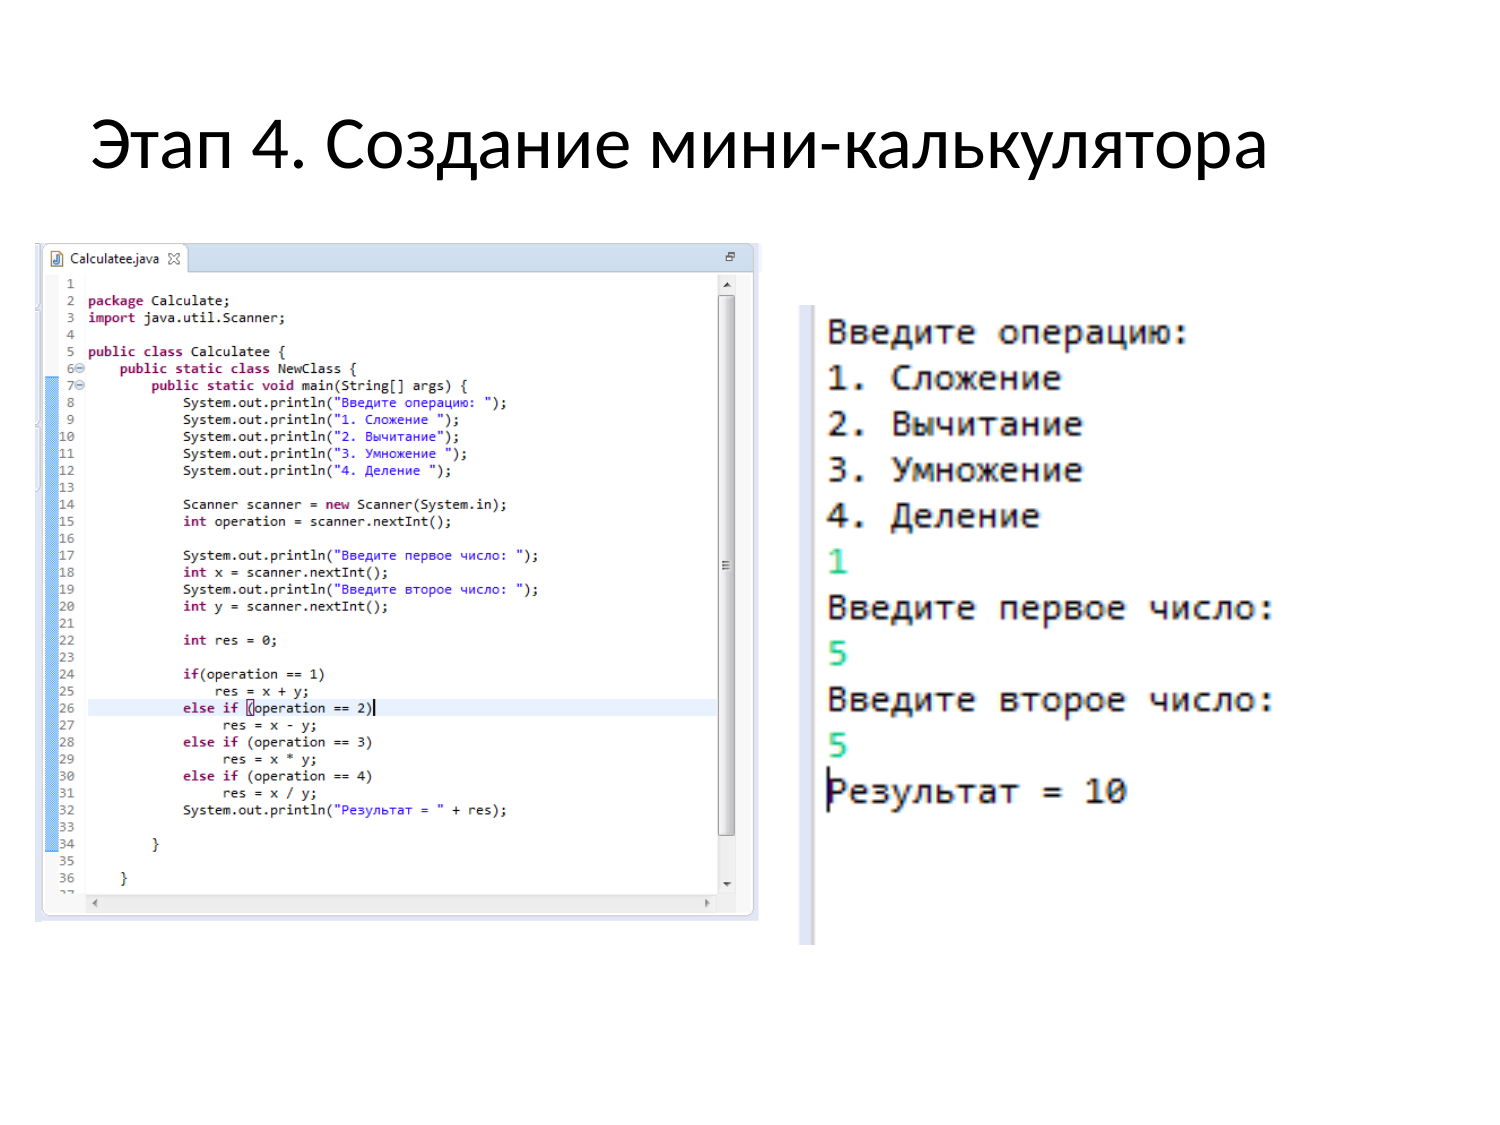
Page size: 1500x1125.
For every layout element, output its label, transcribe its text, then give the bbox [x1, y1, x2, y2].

picture [35, 243, 762, 922]
title Этап 4. Создание мини-калькулятора [75, 45, 1425, 233]
picture [791, 305, 1422, 945]
